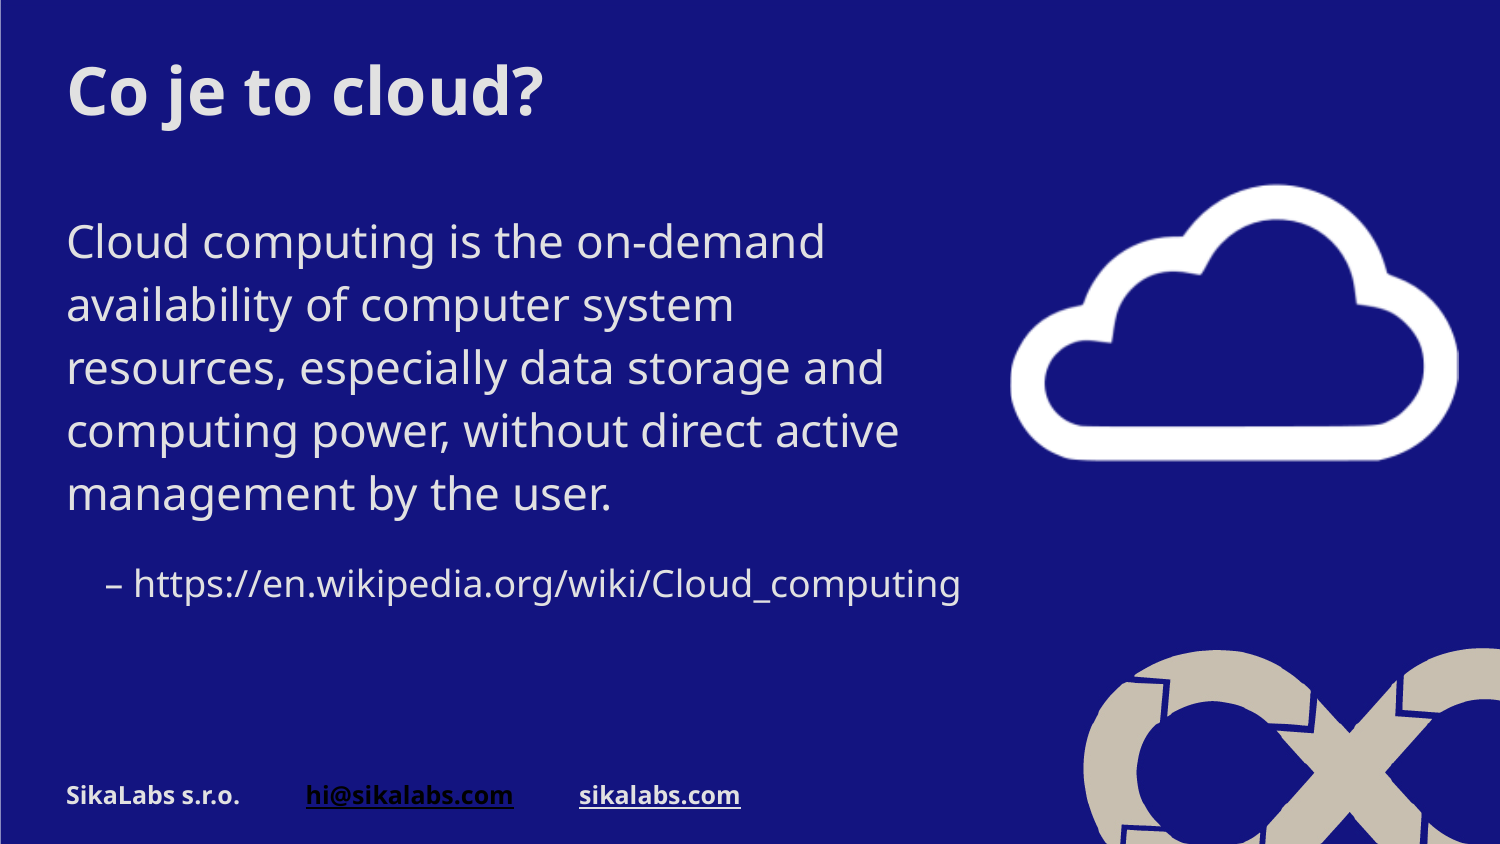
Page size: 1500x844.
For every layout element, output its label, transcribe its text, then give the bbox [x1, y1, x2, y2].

title Co je to cloud? [51, 33, 1449, 128]
picture [0, 0, 1500, 844]
list Cloud computing is the on-demand availability of computer system resources, especially data storage and computing power, without direct active management by the user. – https://en.wikipedia.org/wiki/Cloud_computing [51, 189, 978, 750]
